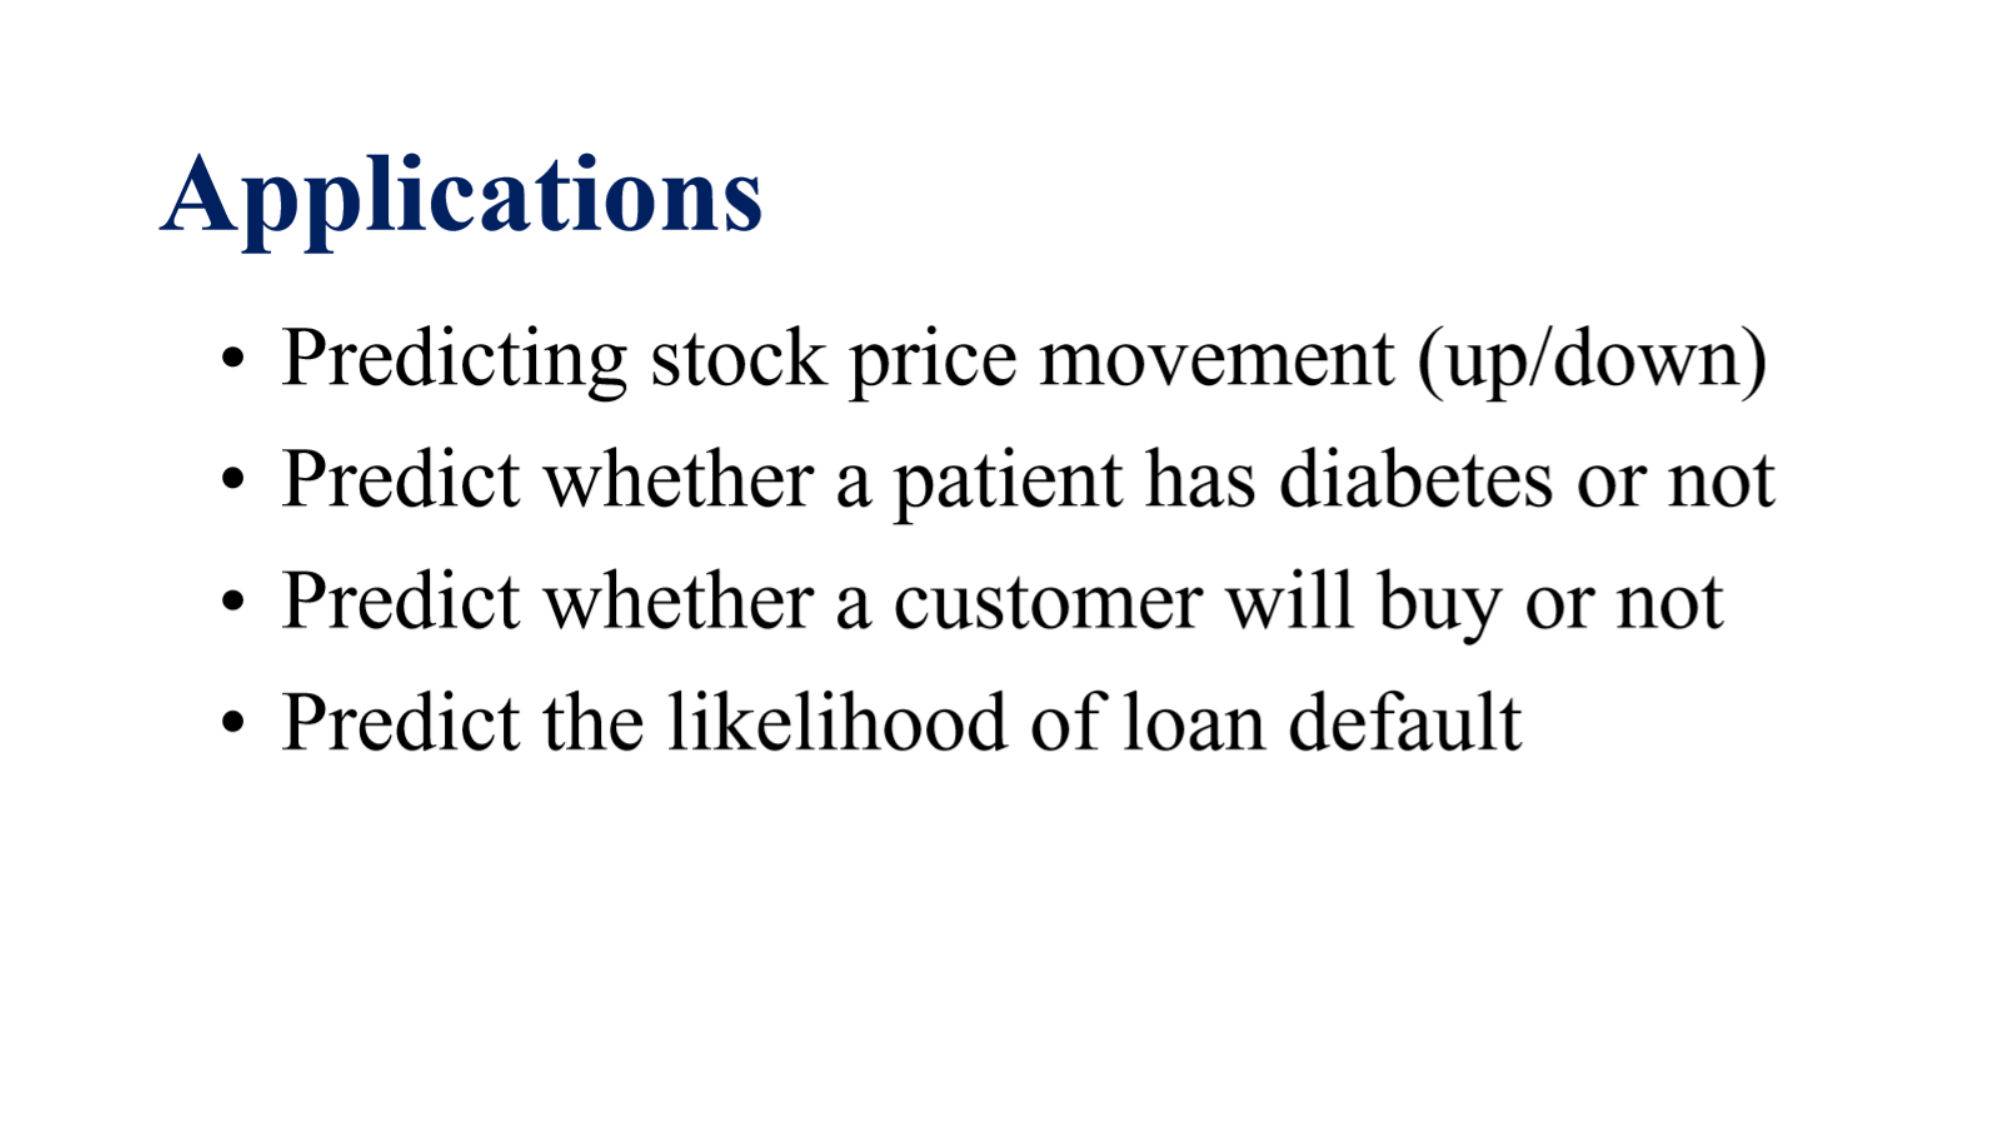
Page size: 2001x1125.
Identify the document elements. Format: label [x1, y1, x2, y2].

picture [126, 140, 1932, 901]
